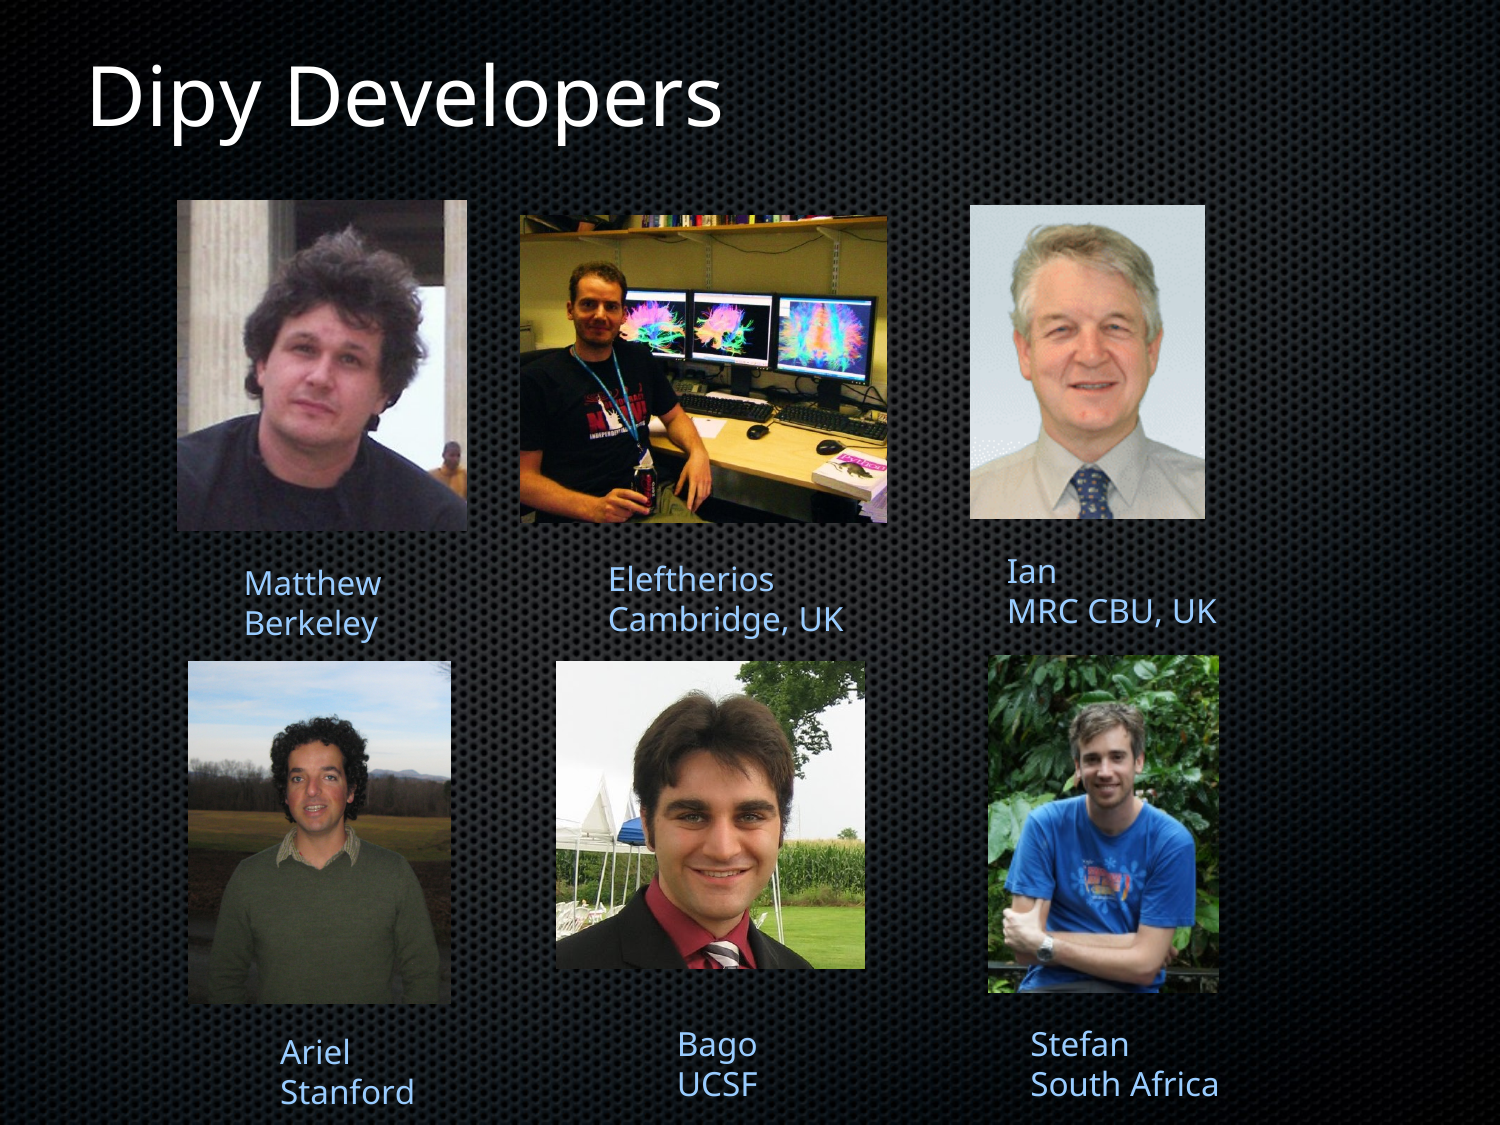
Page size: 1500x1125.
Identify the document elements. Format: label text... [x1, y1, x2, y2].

text_box Bago UCSF [662, 1015, 780, 1123]
text_box Stefan South Africa [1015, 1015, 1249, 1111]
text_box Eleftherios Cambridge, UK [593, 551, 881, 646]
text_box Dipy Developers [70, 35, 788, 151]
text_box Matthew Berkeley [228, 555, 405, 680]
picture [0, 0, 1500, 1125]
text_box Ian MRC CBU, UK [992, 543, 1245, 638]
text_box Ariel Stanford [265, 1023, 438, 1119]
